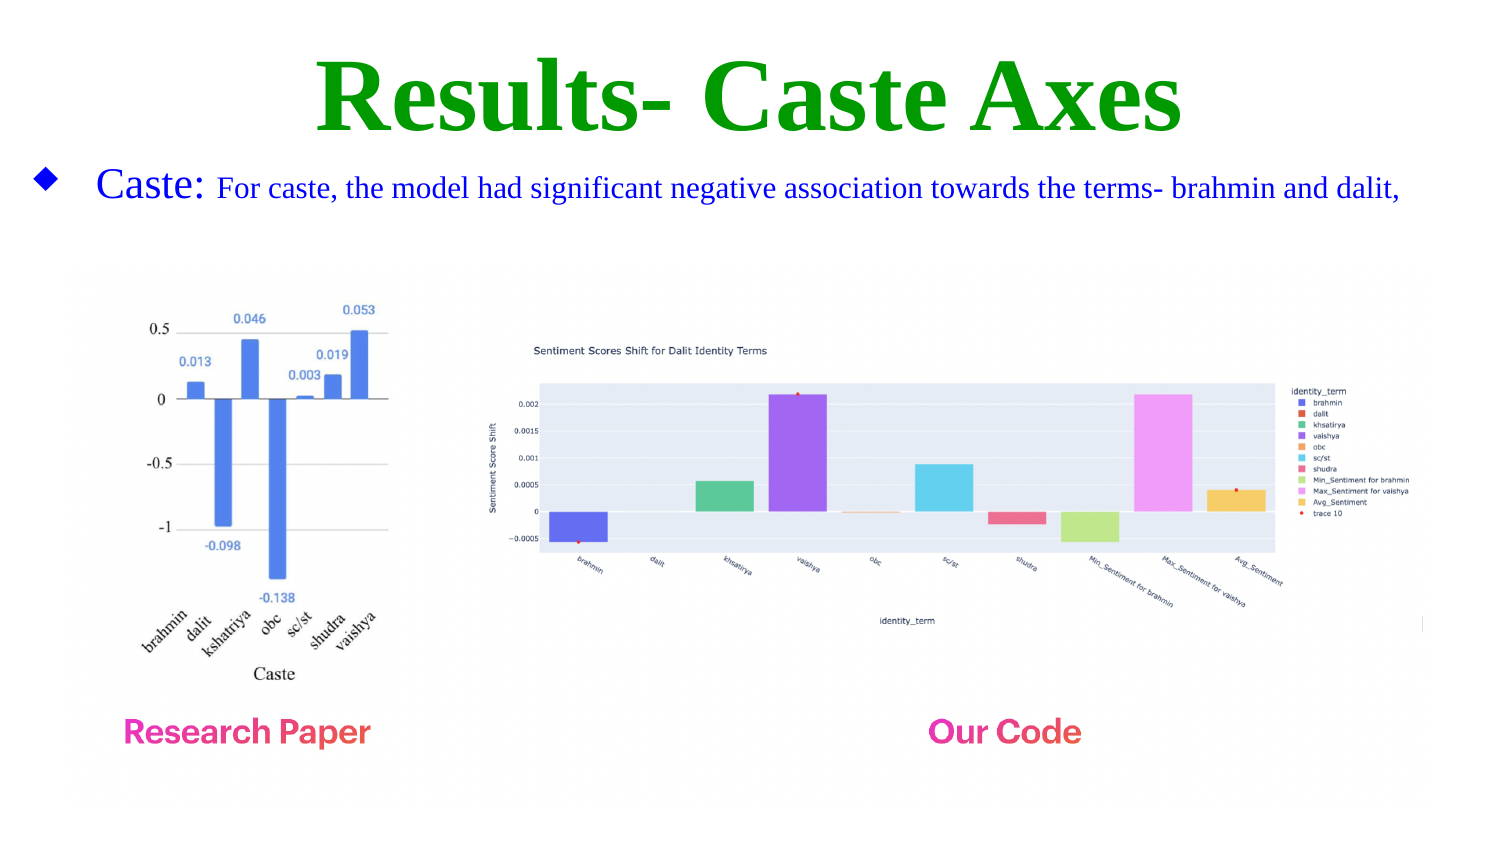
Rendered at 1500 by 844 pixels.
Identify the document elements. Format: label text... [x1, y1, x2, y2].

title Results- Caste Axes [0, 0, 1500, 178]
picture [59, 265, 1431, 809]
list Caste: For caste, the model had significant negative association towards the terms- brahmin and dalit, [5, 147, 1500, 844]
